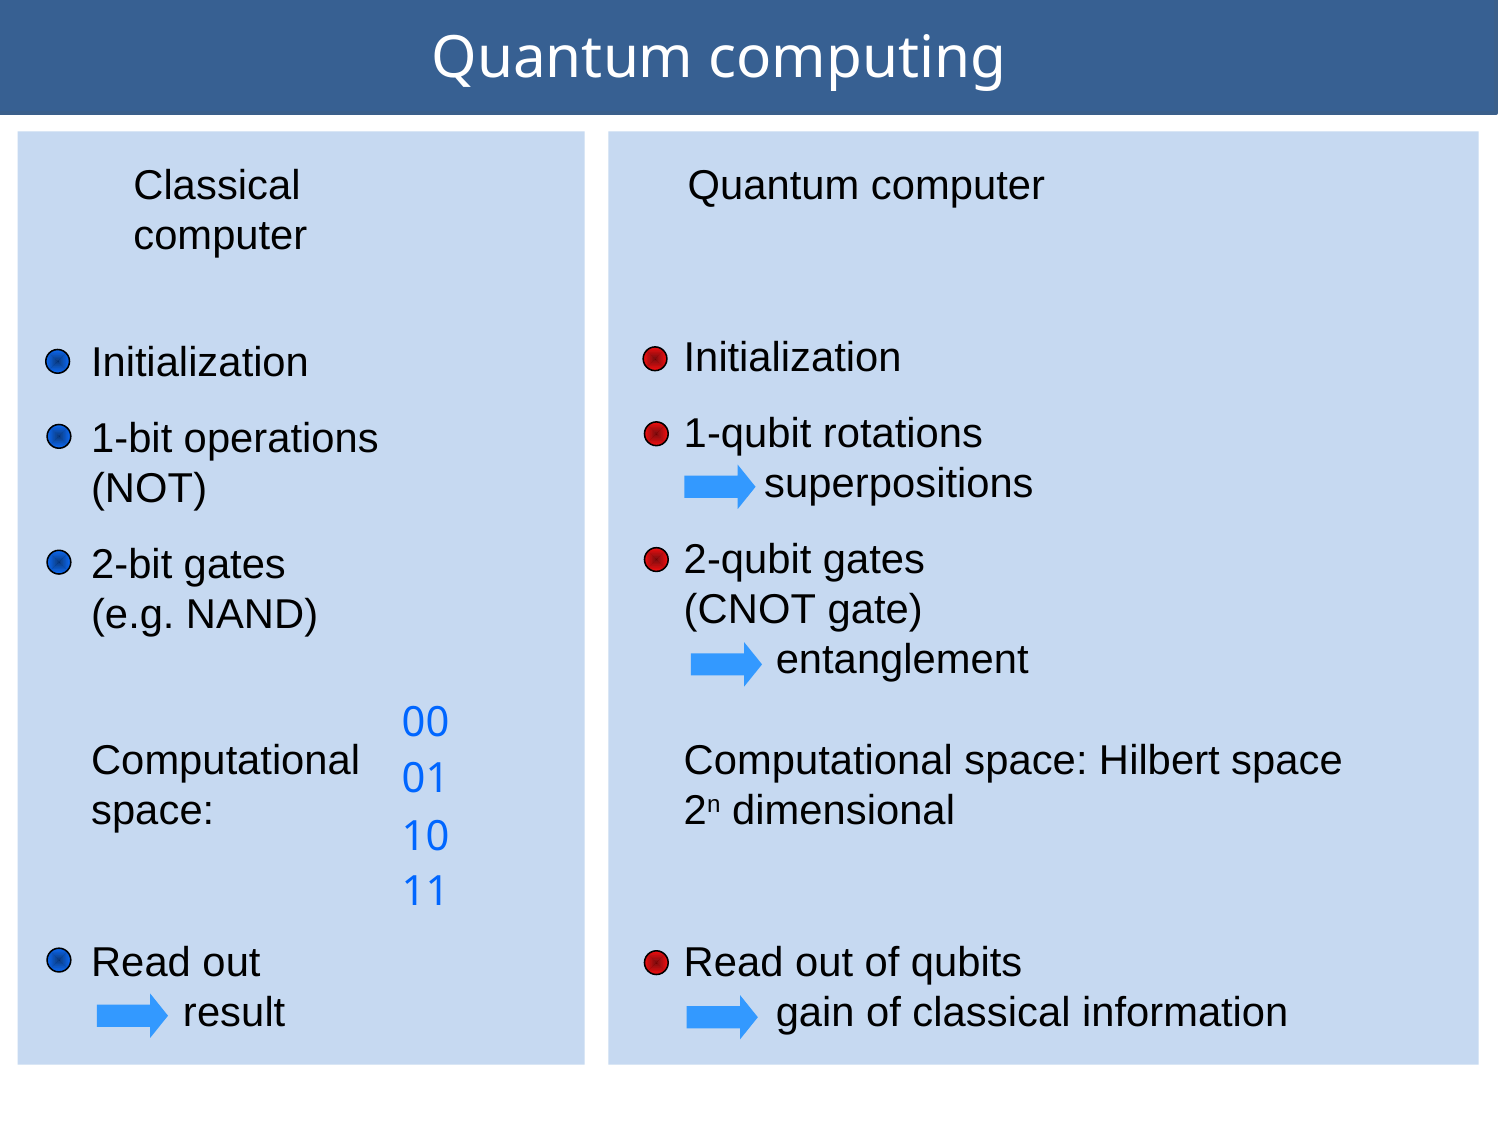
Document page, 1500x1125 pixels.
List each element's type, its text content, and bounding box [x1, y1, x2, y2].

text_box [17, 131, 585, 1065]
text_box Classical computer [118, 150, 323, 266]
text_box [690, 642, 763, 687]
text_box Initialization 1-qubit rotations superpositions 2-qubit gates (CNOT gate) entanglement Computational space: Hilbert space 2n dimensional Read out of qubits gain of classical information [669, 322, 1498, 1043]
text_box 00 [386, 687, 465, 753]
text_box 01 [386, 753, 465, 801]
text_box [686, 995, 758, 1040]
text_box [684, 464, 756, 509]
text_box [608, 131, 1479, 1065]
text_box 11 [386, 856, 465, 922]
text_box Quantum computer [672, 150, 1061, 216]
text_box [96, 993, 169, 1038]
text_box Initialization 1-bit operations (NOT)‏ 2-bit gates (e.g. NAND) Computational space: Read out result [76, 326, 598, 1043]
list Quantum computing [156, 18, 1282, 121]
text_box 10 [386, 801, 465, 856]
